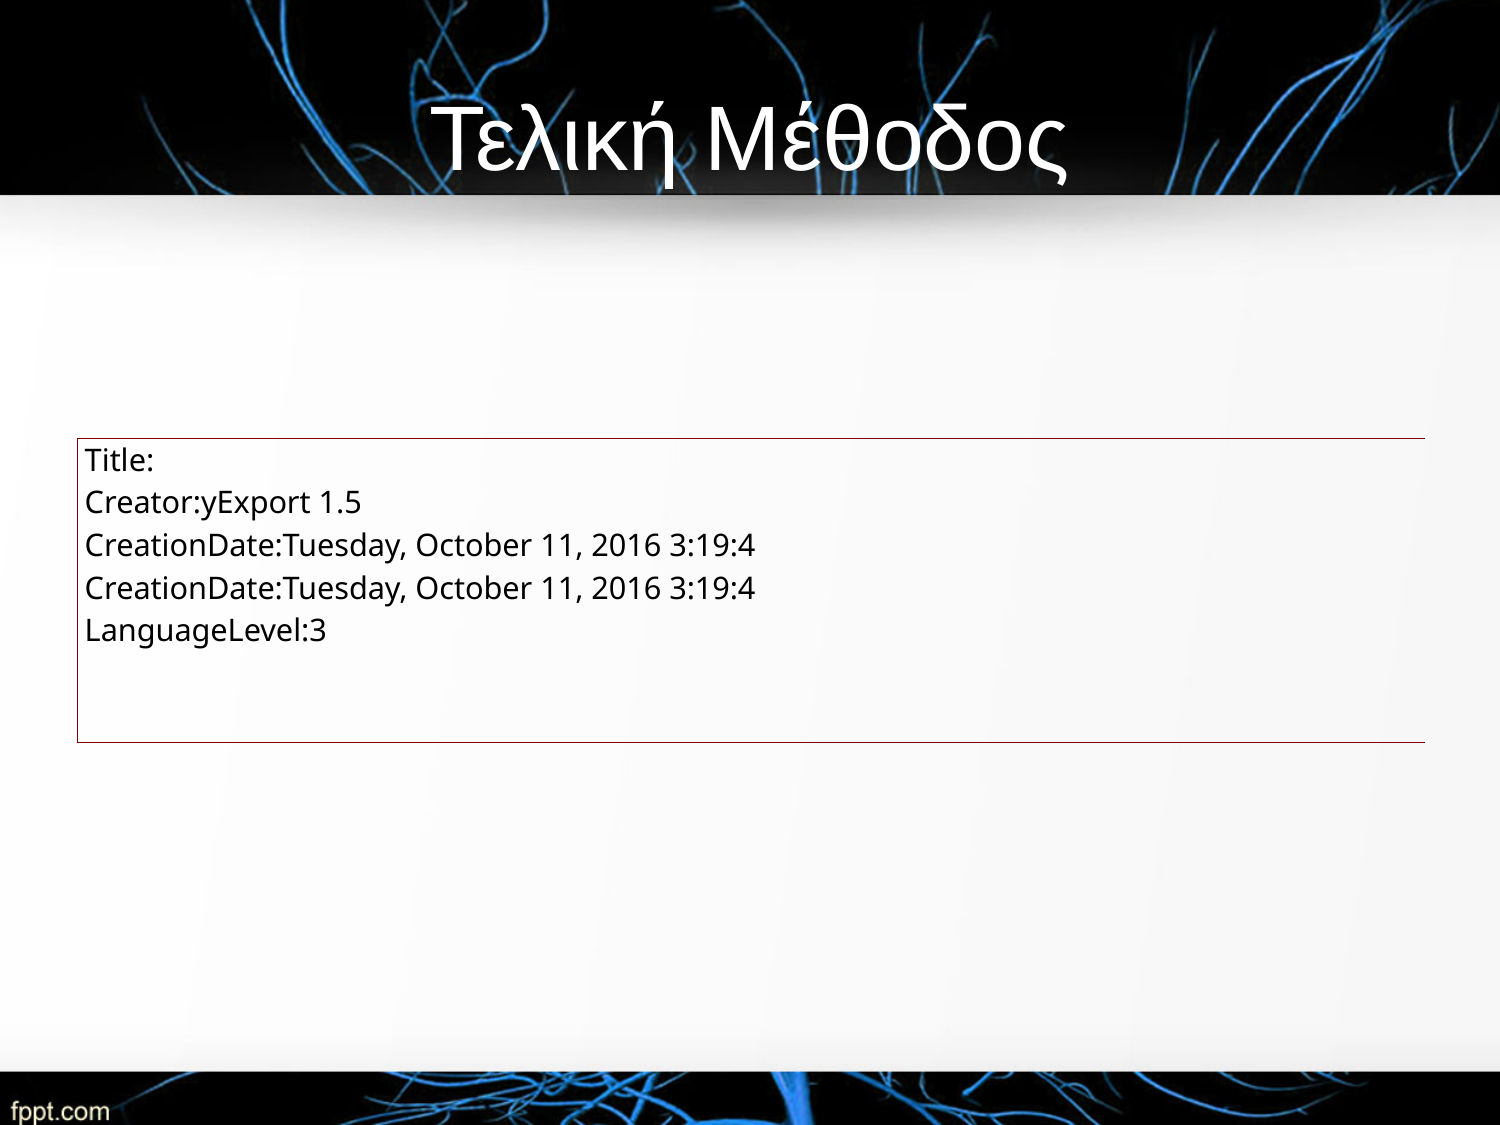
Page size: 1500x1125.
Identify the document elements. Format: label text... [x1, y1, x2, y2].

title Τελική Μέθοδος [75, 45, 1425, 233]
picture [0, 0, 1500, 1125]
